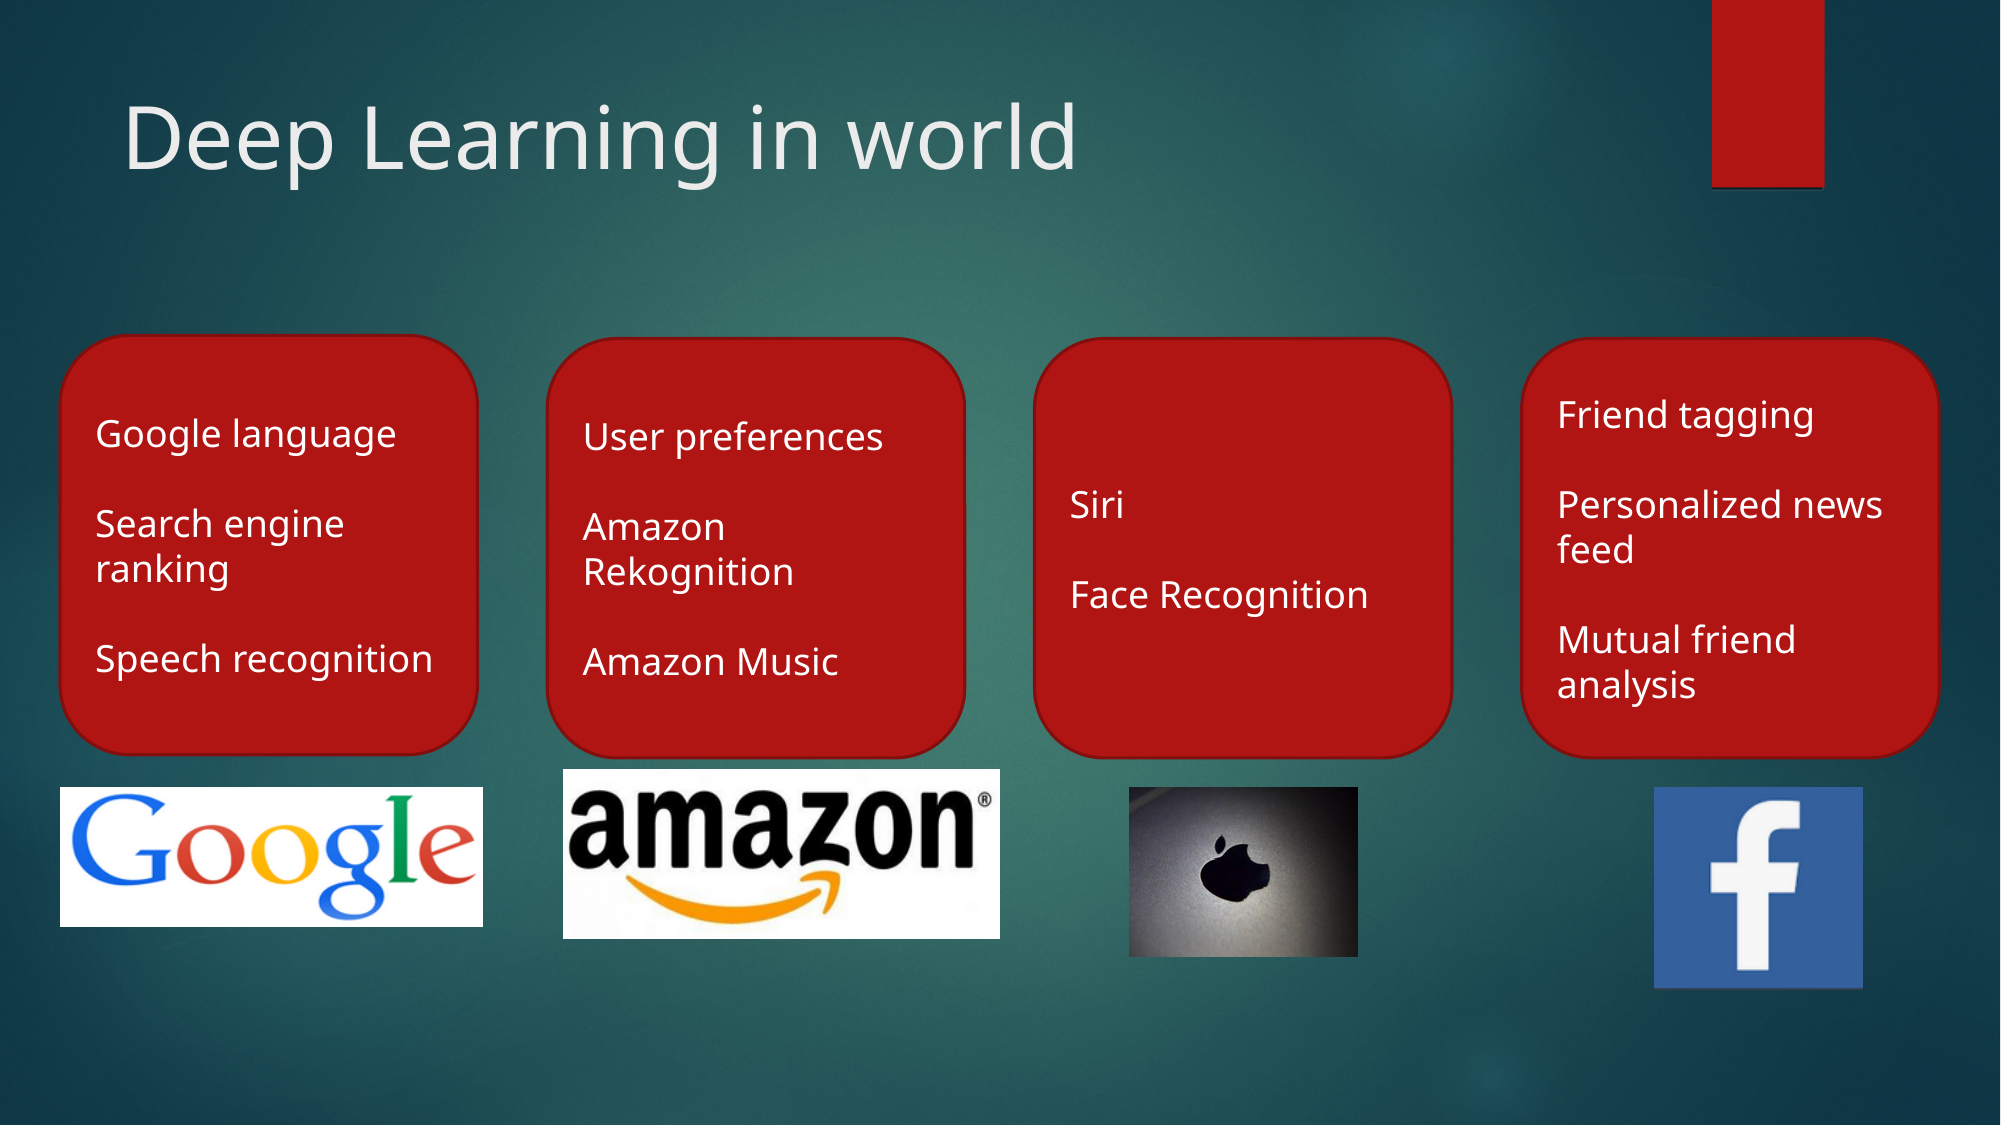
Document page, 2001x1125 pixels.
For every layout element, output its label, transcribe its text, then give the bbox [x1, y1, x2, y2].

text_box Siri Face Recognition [1034, 338, 1452, 758]
title Deep Learning in world [106, 74, 1649, 304]
text_box Google language Search engine ranking Speech recognition [60, 335, 478, 755]
text_box User preferences Amazon Rekognition Amazon Music [547, 338, 965, 758]
text_box Friend tagging Personalized news feed Mutual friend analysis [1521, 338, 1940, 758]
picture [0, 0, 2001, 1125]
